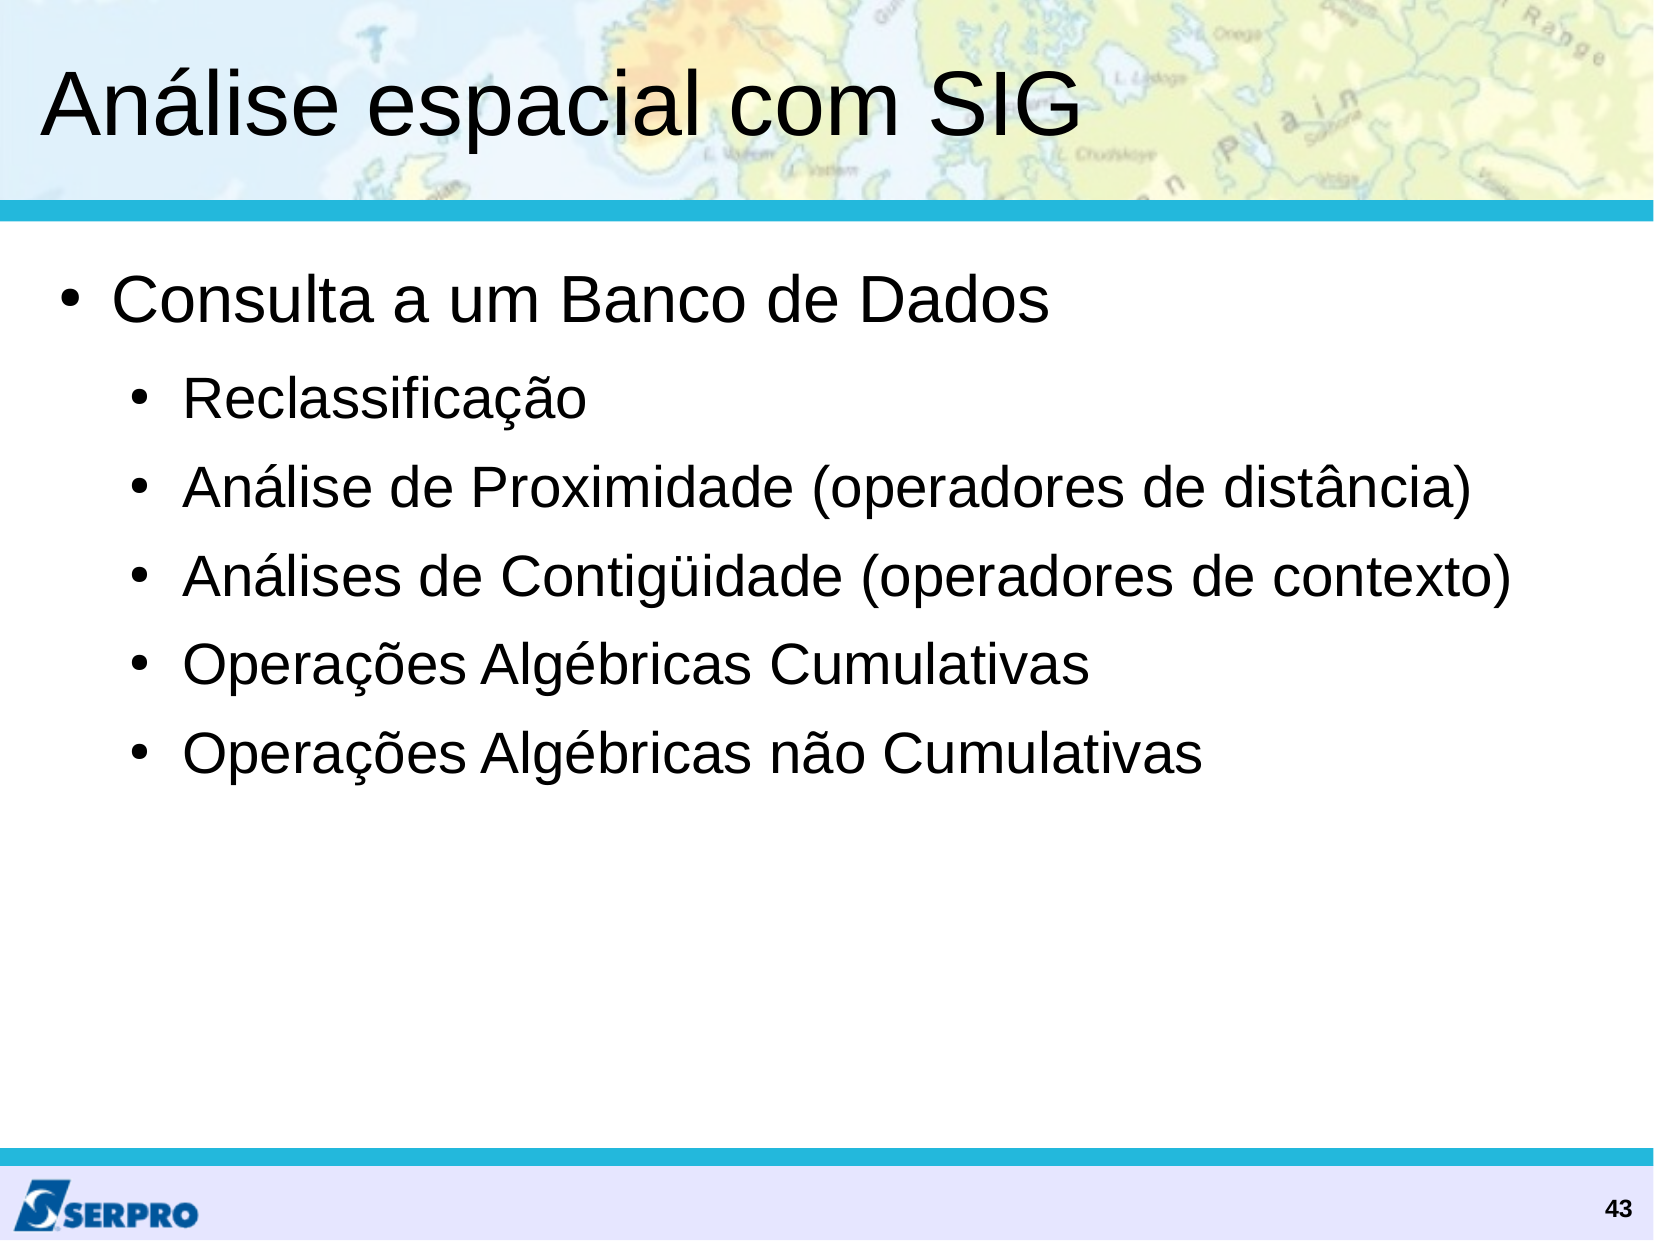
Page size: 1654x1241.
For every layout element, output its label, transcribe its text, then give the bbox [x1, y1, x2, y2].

picture [10, 1177, 201, 1235]
list Consulta a um Banco de Dados Reclassificação Análise de Proximidade (operadores de distância) Análises de Contigüidade (operadores de contexto) Operações Algébricas Cumulativas Operações Algébricas não Cumulativas [40, 261, 1616, 1081]
title Análise espacial com SIG [40, 49, 1614, 159]
